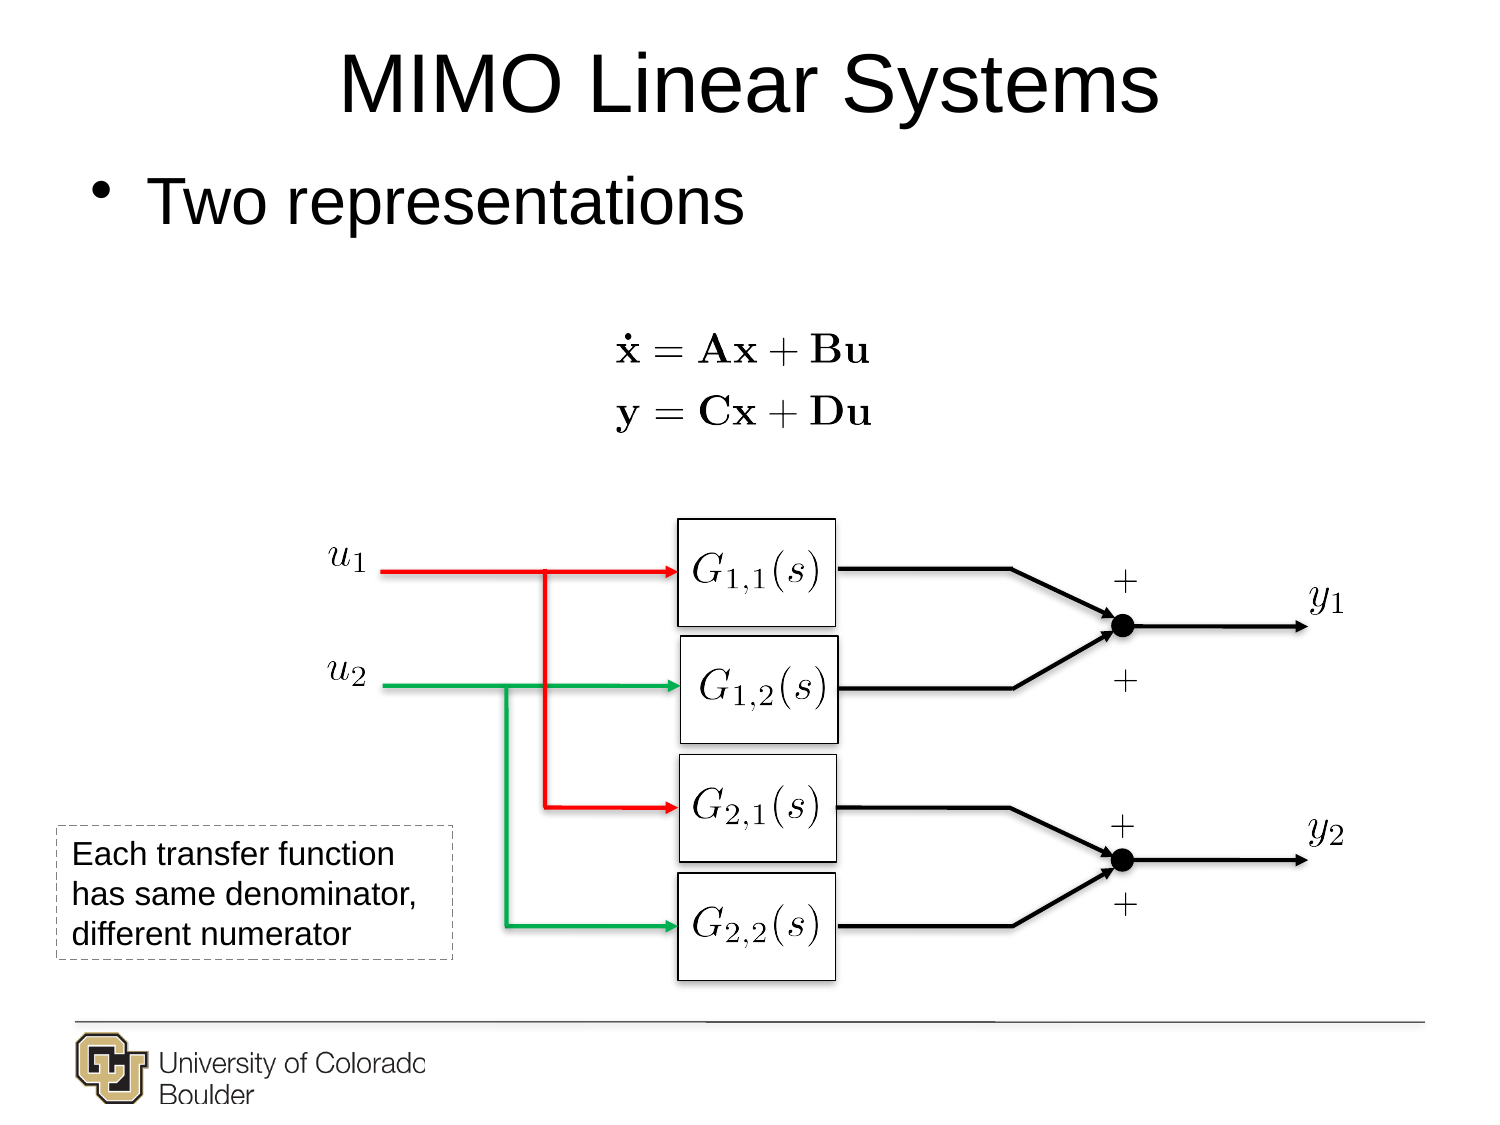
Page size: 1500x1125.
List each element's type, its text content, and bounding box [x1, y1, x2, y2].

list Two representations [75, 149, 1425, 1005]
picture [693, 904, 818, 948]
picture [327, 661, 365, 686]
text_box [680, 635, 838, 744]
picture [1309, 587, 1343, 615]
text_box [678, 873, 836, 981]
picture [1114, 892, 1137, 916]
picture [1308, 819, 1343, 847]
picture [616, 333, 869, 366]
text_box [679, 754, 837, 863]
picture [328, 547, 365, 572]
picture [700, 666, 825, 711]
title MIMO Linear Systems [75, 18, 1425, 140]
picture [1114, 569, 1137, 593]
text_box [1111, 614, 1134, 637]
picture [616, 395, 871, 433]
picture [1111, 814, 1134, 838]
picture [693, 785, 818, 830]
text_box Each transfer function has same denominator, different numerator [56, 825, 453, 960]
picture [693, 550, 818, 594]
text_box [1111, 849, 1134, 871]
picture [1114, 669, 1137, 692]
text_box [678, 518, 836, 627]
